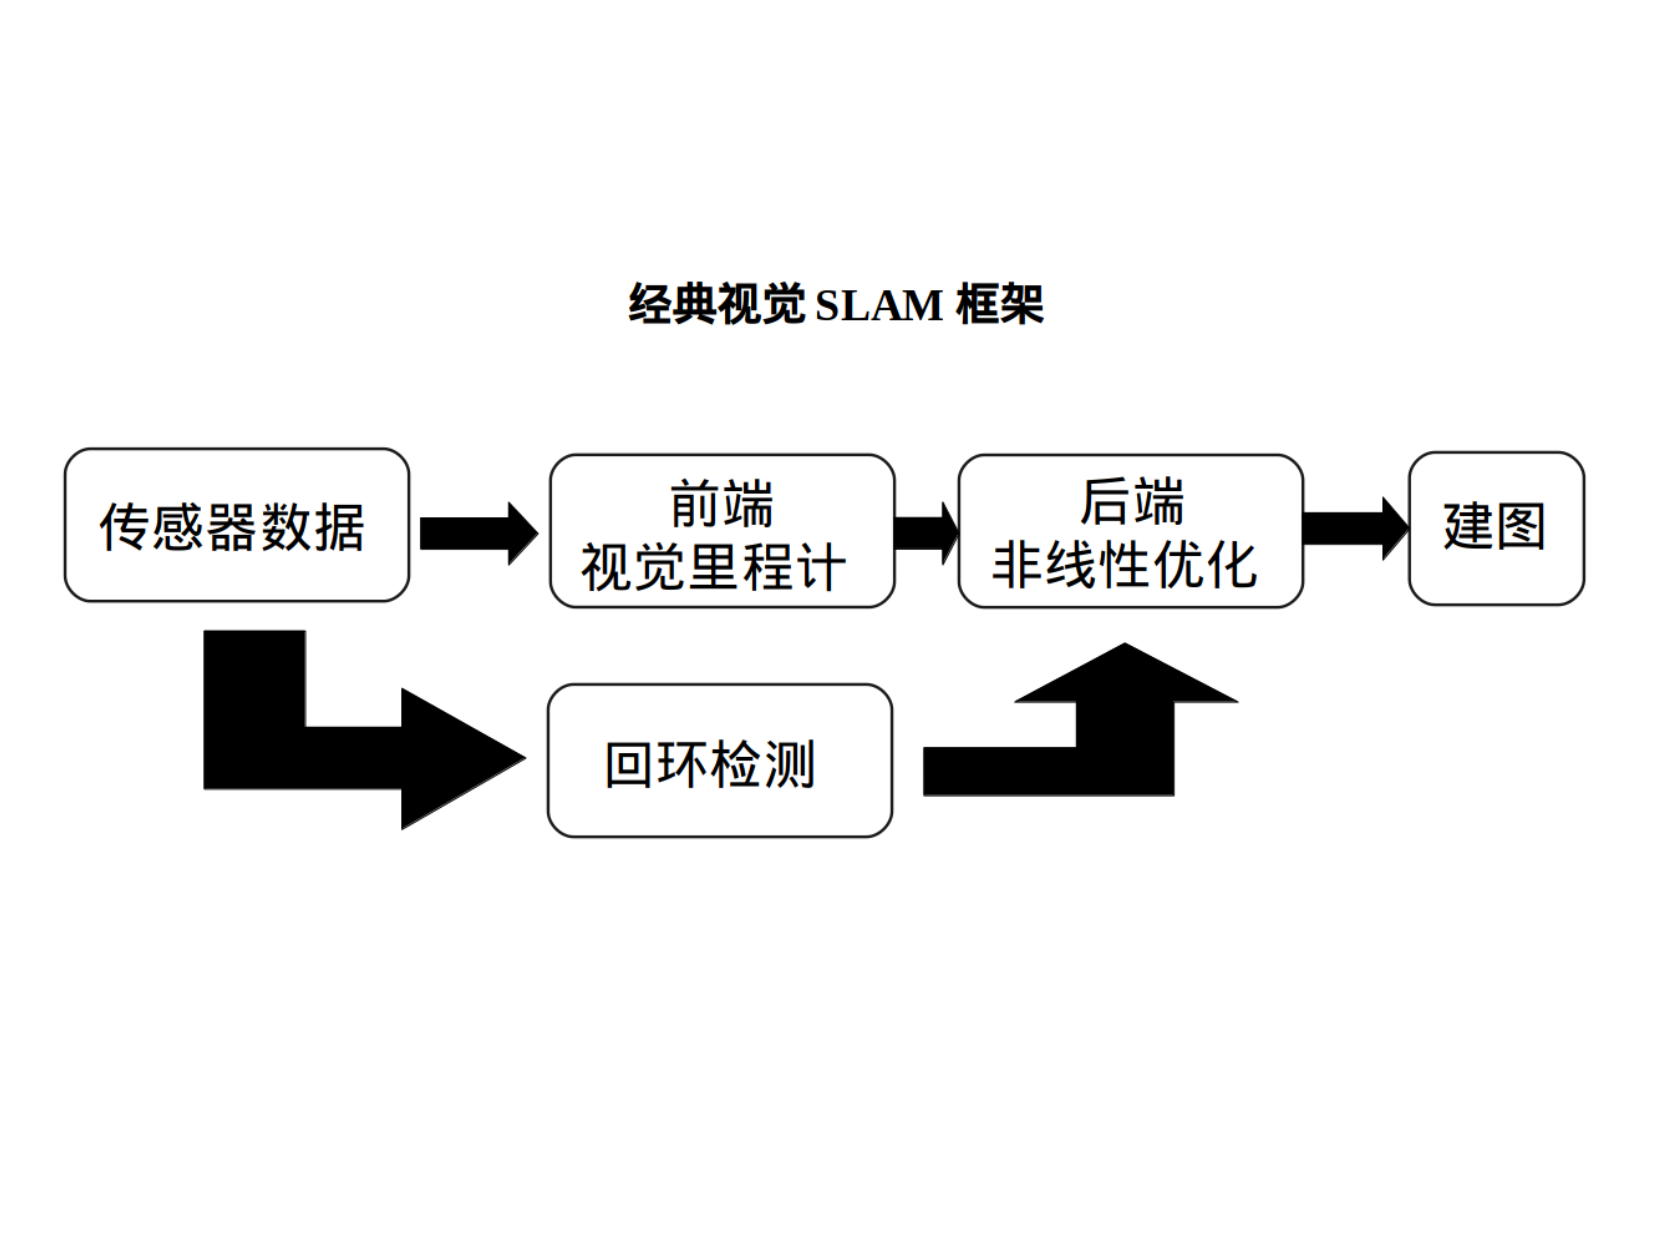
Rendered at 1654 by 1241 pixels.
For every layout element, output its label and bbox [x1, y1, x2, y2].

picture [3, 243, 1654, 883]
